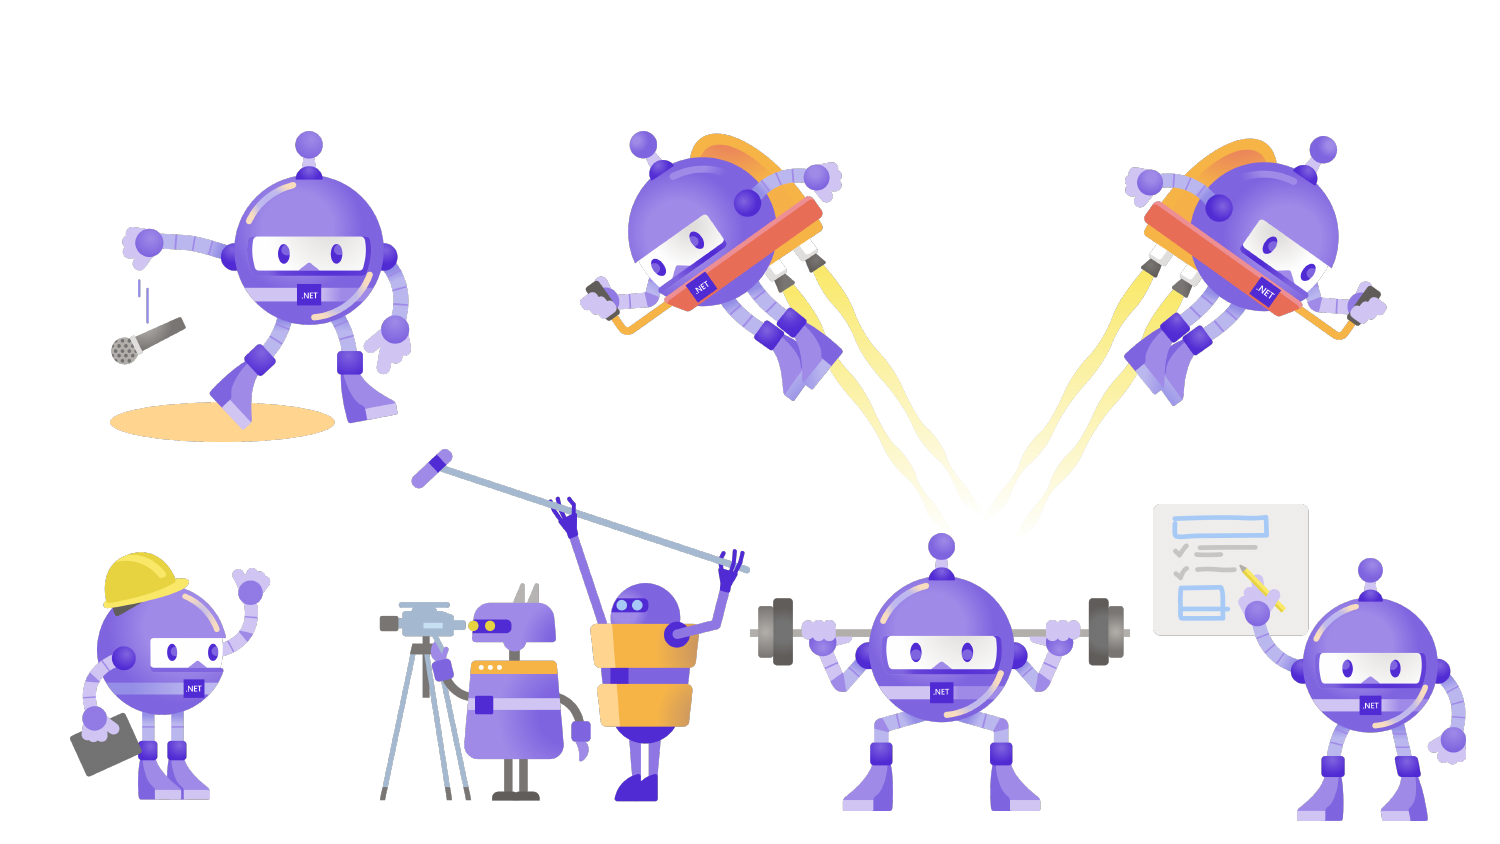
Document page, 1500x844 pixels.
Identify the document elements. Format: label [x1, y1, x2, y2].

picture [70, 131, 1466, 821]
picture [110, 131, 411, 442]
